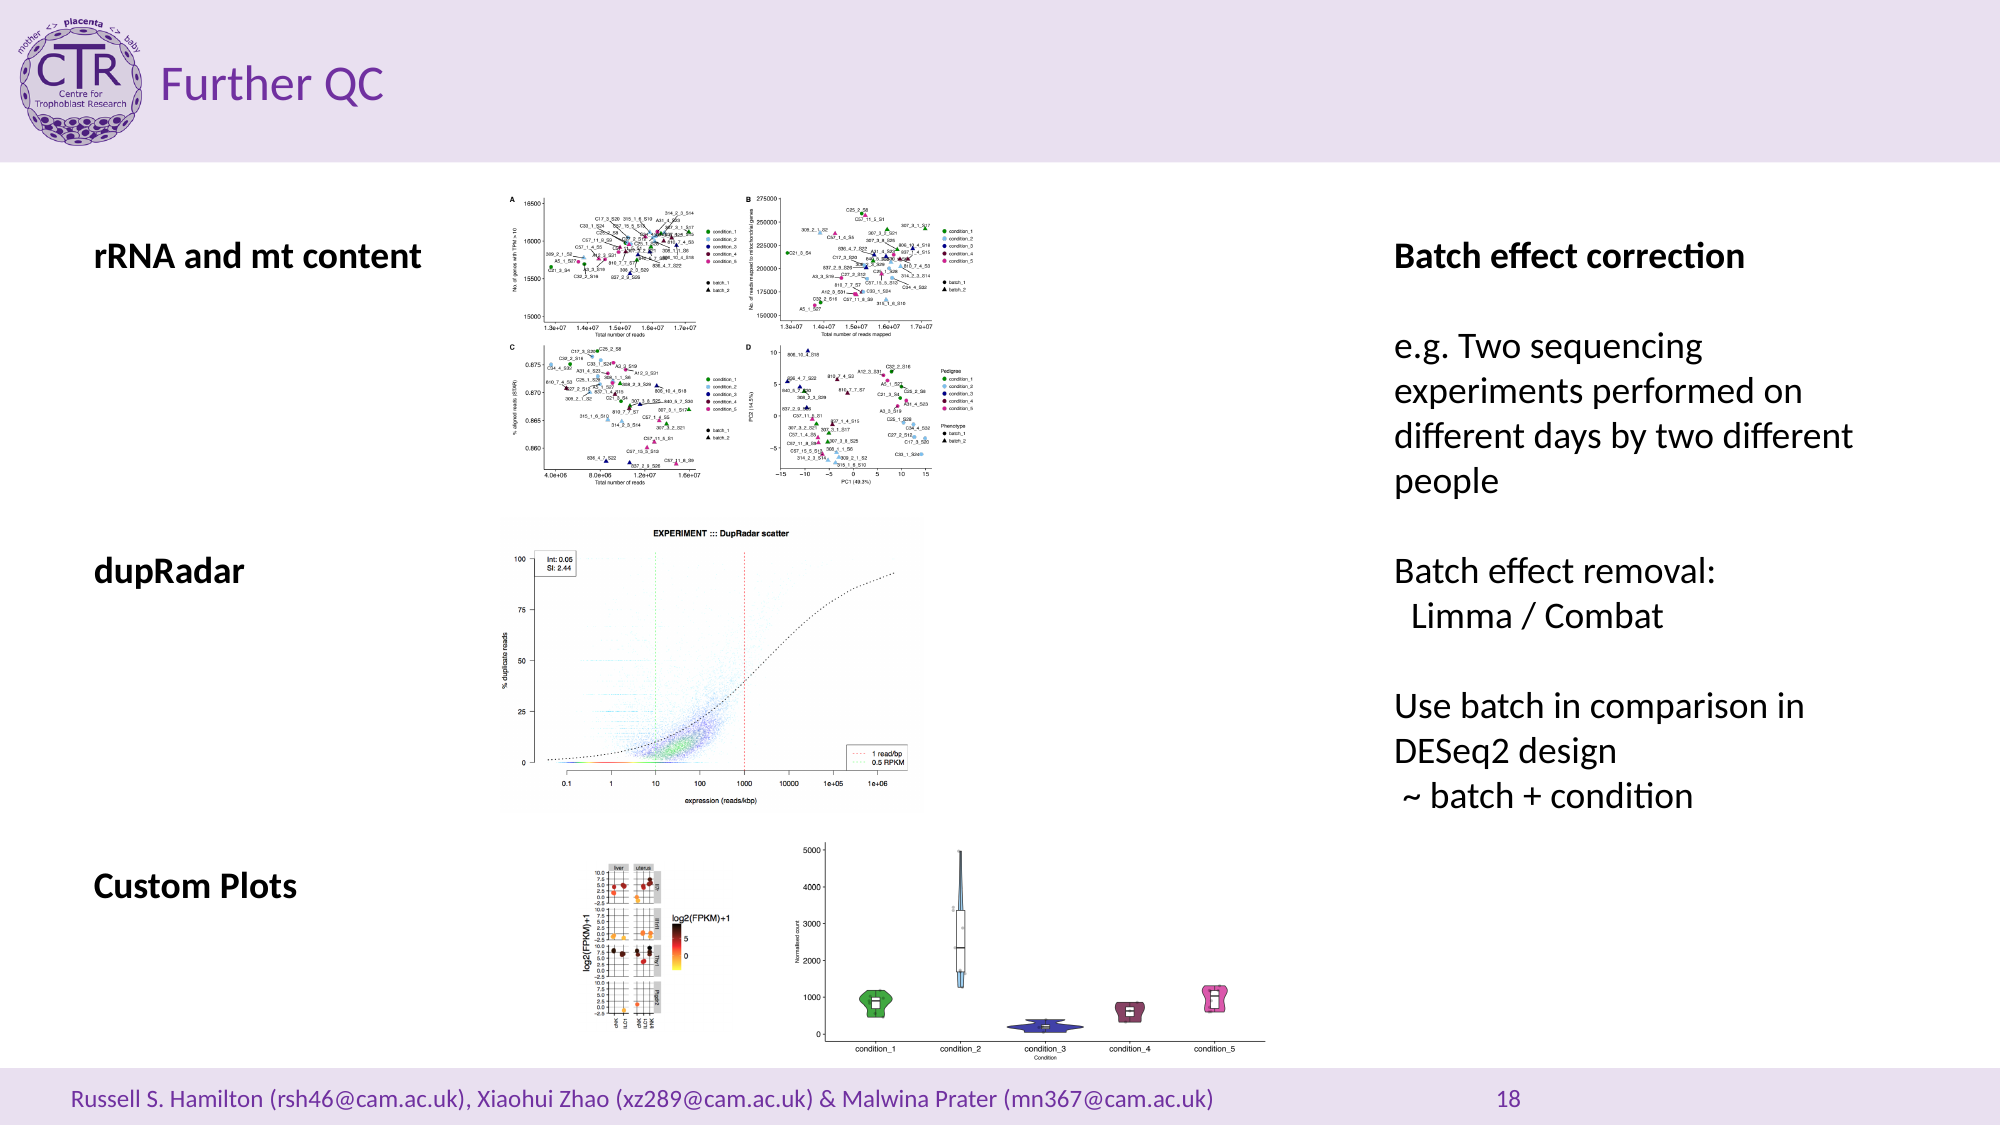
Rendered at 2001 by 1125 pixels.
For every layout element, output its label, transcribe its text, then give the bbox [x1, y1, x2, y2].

picture [500, 517, 924, 813]
text_box Russell S. Hamilton (rsh46@cam.ac.uk), Xiaohui Zhao (xz289@cam.ac.uk) & Malwina Prater (mn367@cam.ac.uk) 18 [56, 1075, 1910, 1120]
picture [577, 861, 733, 1032]
picture [788, 840, 1269, 1065]
text_box [0, 1068, 2000, 1125]
text_box rRNA and mt content dupRadar Custom Plots [78, 223, 441, 920]
text_box Further QC [145, 43, 402, 119]
picture [505, 194, 978, 490]
text_box Batch effect correction e.g. Two sequencing experiments performed on different days by two different people Batch effect removal: Limma / Combat Use batch in comparison in DESeq2 design ~ batch + condition [1379, 223, 1896, 823]
text_box [0, 0, 2000, 162]
